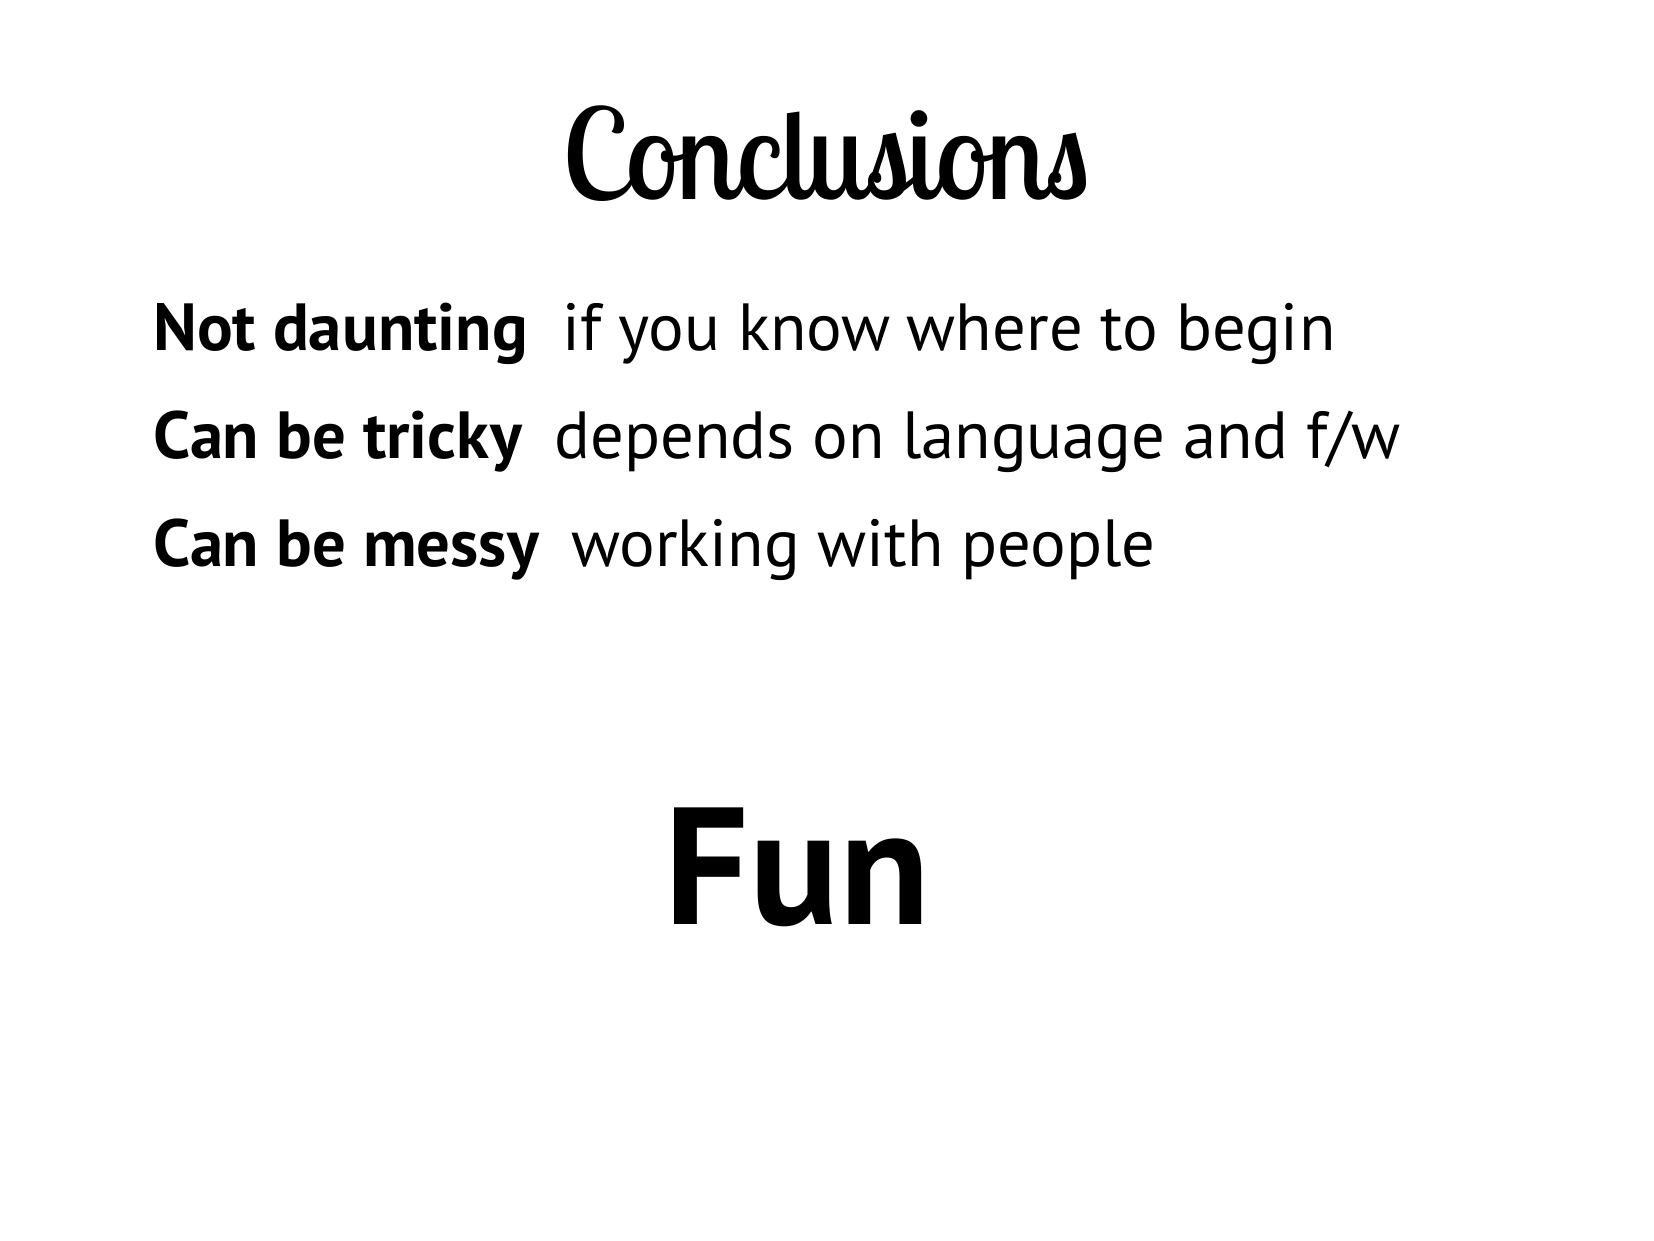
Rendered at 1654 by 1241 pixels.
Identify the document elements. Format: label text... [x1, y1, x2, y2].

list Not daunting if you know where to begin Can be tricky depends on language and f/w Can be messy working with people [82, 290, 1512, 638]
title Conclusions [82, 49, 1571, 257]
text_box Fun [401, 767, 1134, 979]
